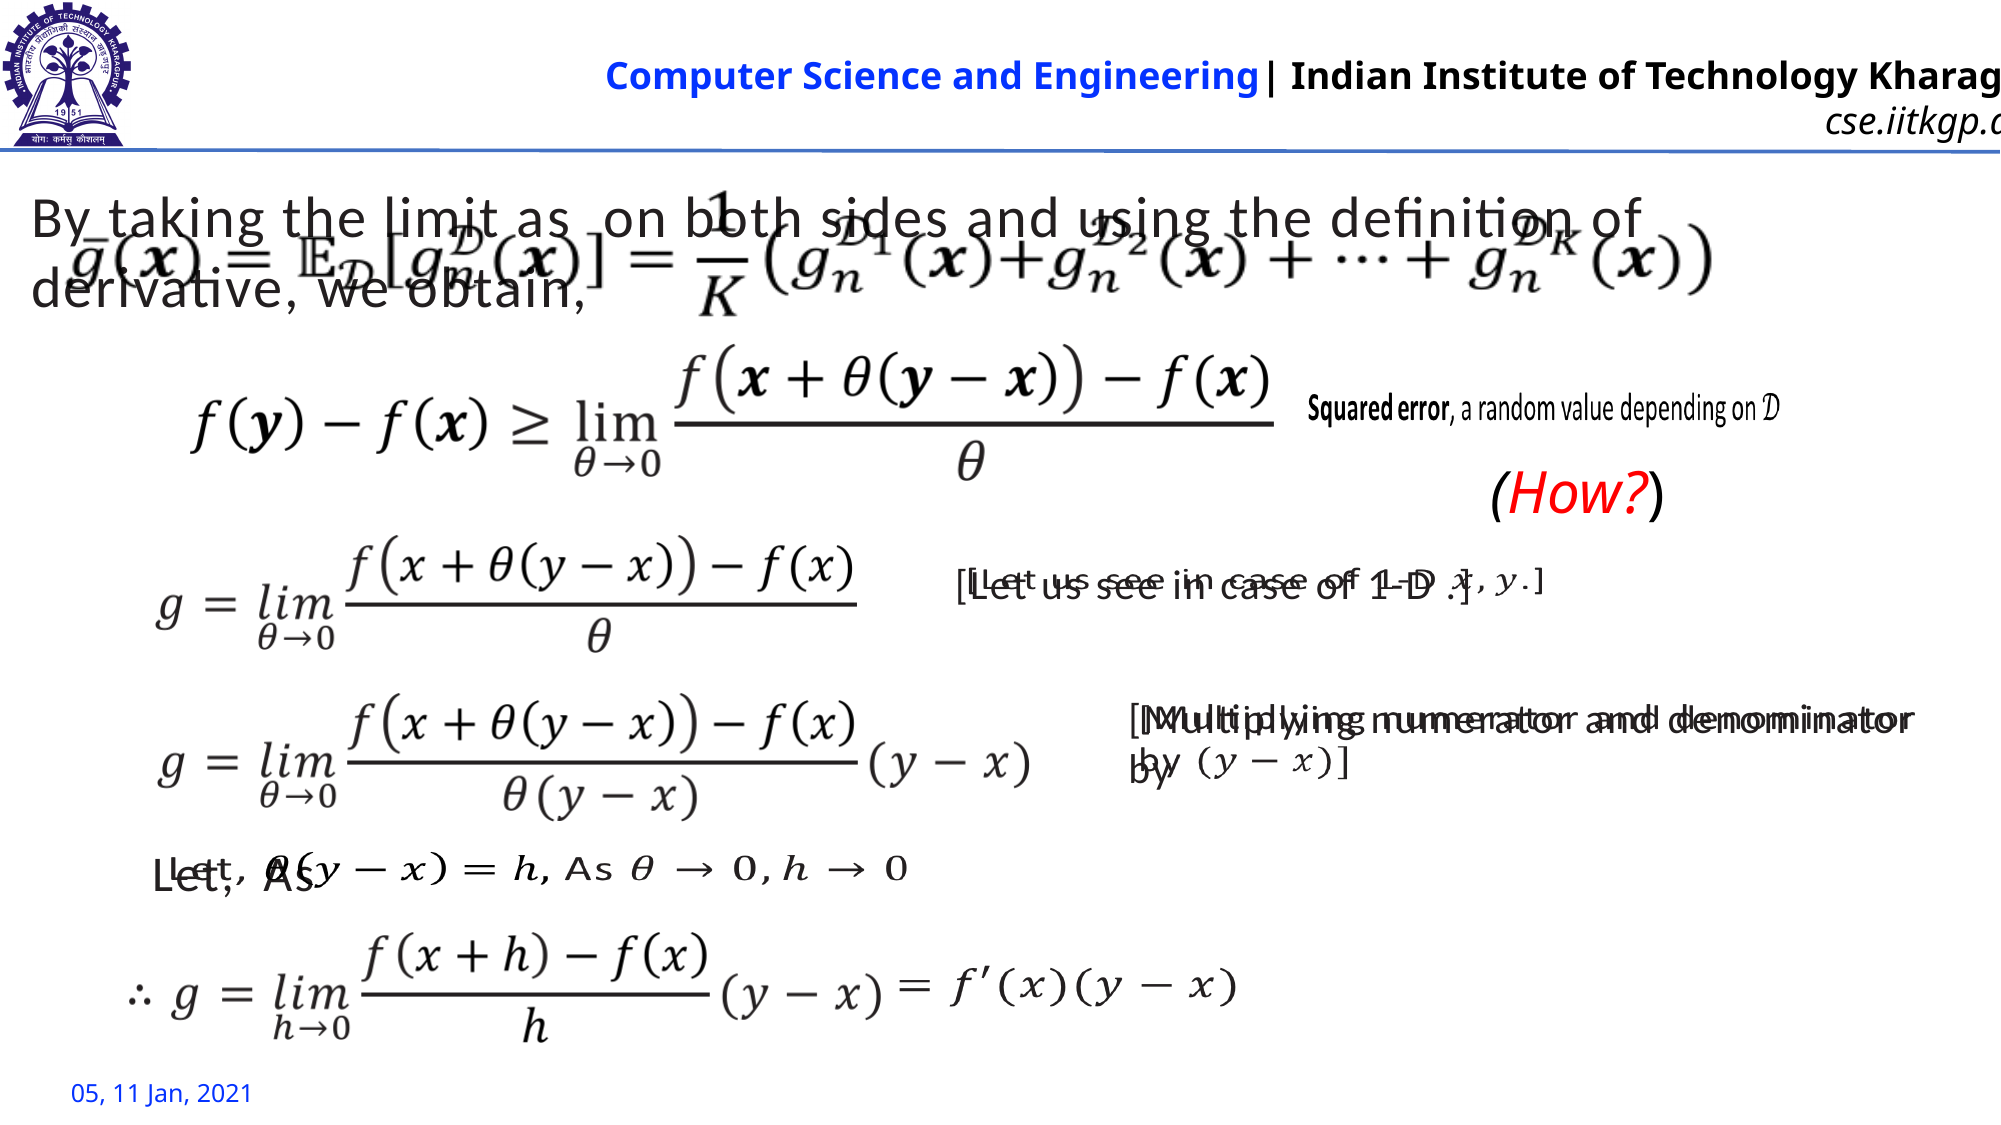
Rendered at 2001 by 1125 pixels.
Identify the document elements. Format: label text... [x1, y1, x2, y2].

text_box [137, 834, 1094, 911]
picture [2, 2, 131, 147]
text_box [129, 521, 882, 662]
text_box [16, 172, 1799, 490]
title (How?) [1488, 394, 1851, 585]
text_box [1113, 684, 1972, 801]
slide_number 05, 11 Jan, 2021 [55, 1059, 331, 1125]
text_box [87, 918, 1267, 1052]
text_box [129, 679, 1064, 831]
text_box [940, 550, 1799, 616]
